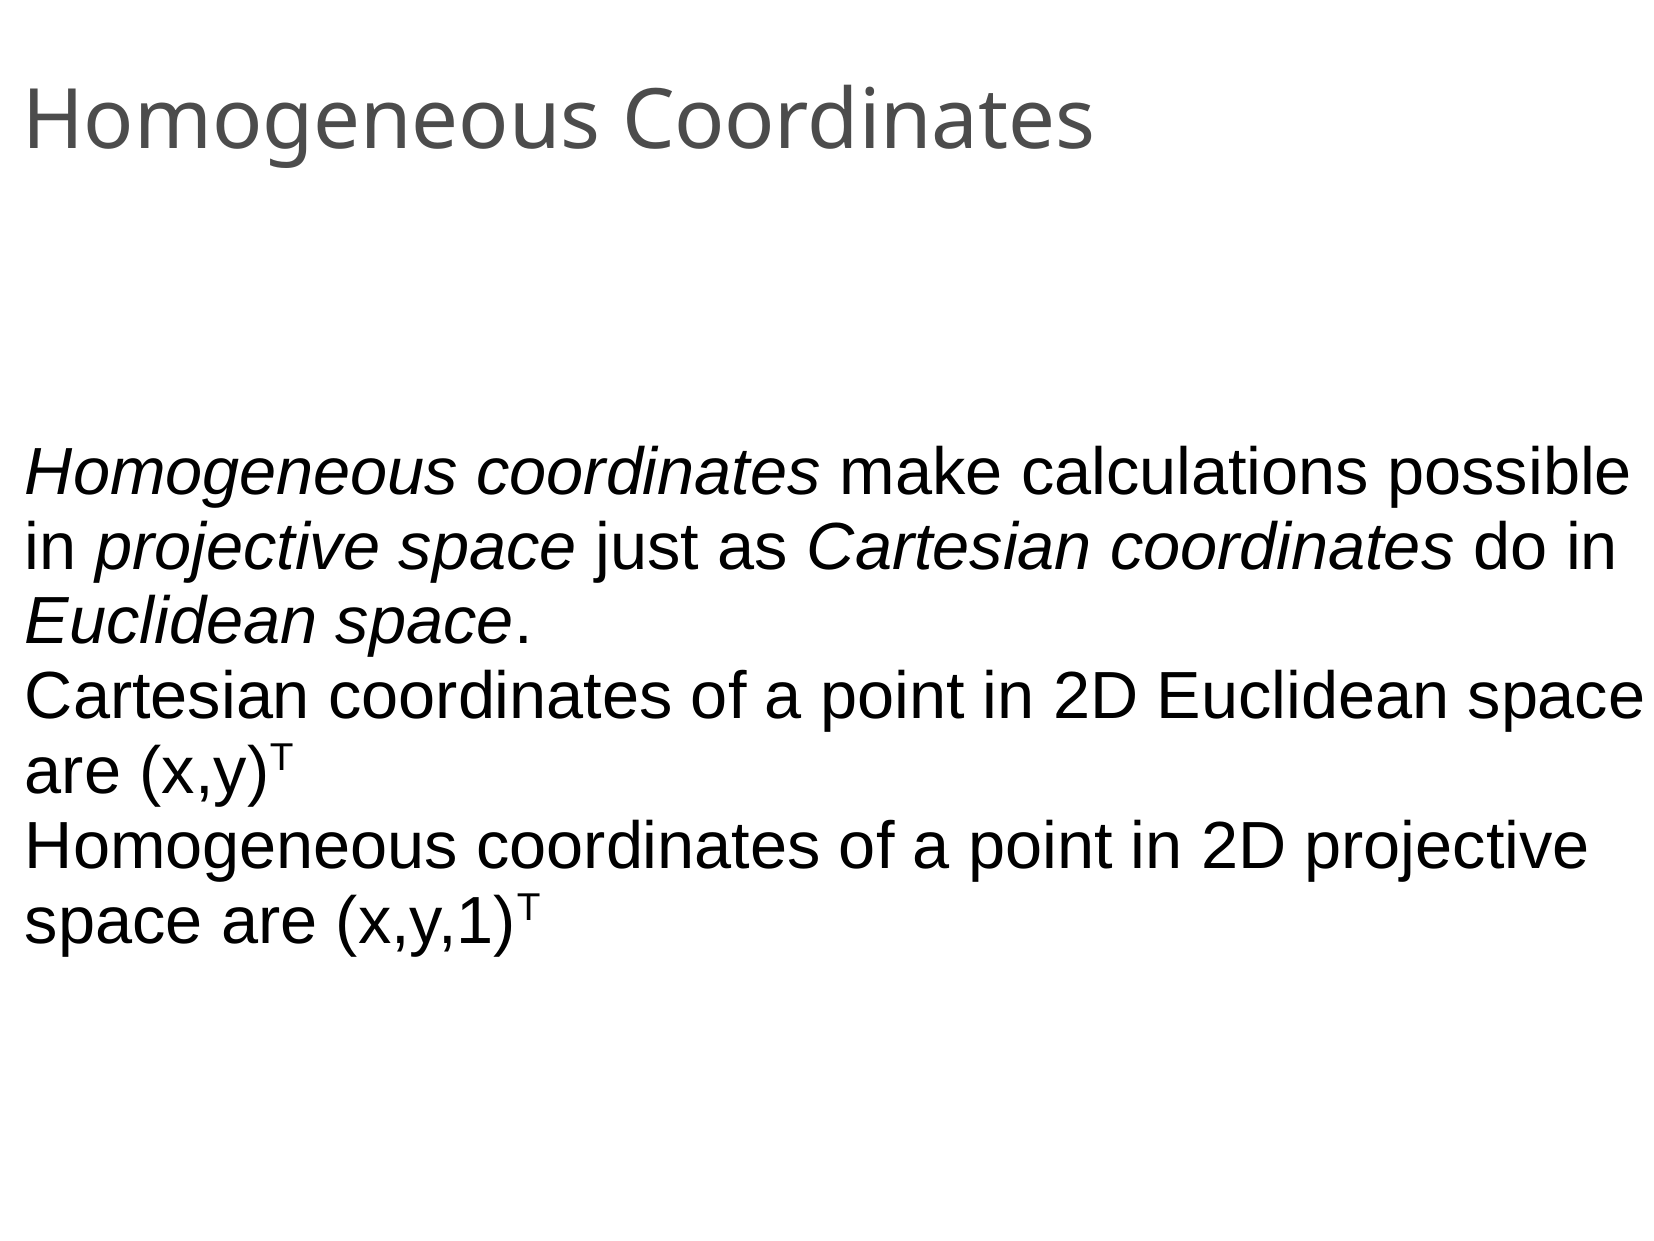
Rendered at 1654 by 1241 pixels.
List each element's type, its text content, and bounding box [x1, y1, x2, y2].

subtitle Homogeneous coordinates make calculations possible in projective space just as Cartesian coordinates do in Euclidean space. Cartesian coordinates of a point in 2D Euclidean space are (x,y)T Homogeneous coordinates of a point in 2D projective space are (x,y,1)T [25, 233, 1654, 1158]
title Homogeneous Coordinates [22, 26, 1654, 205]
